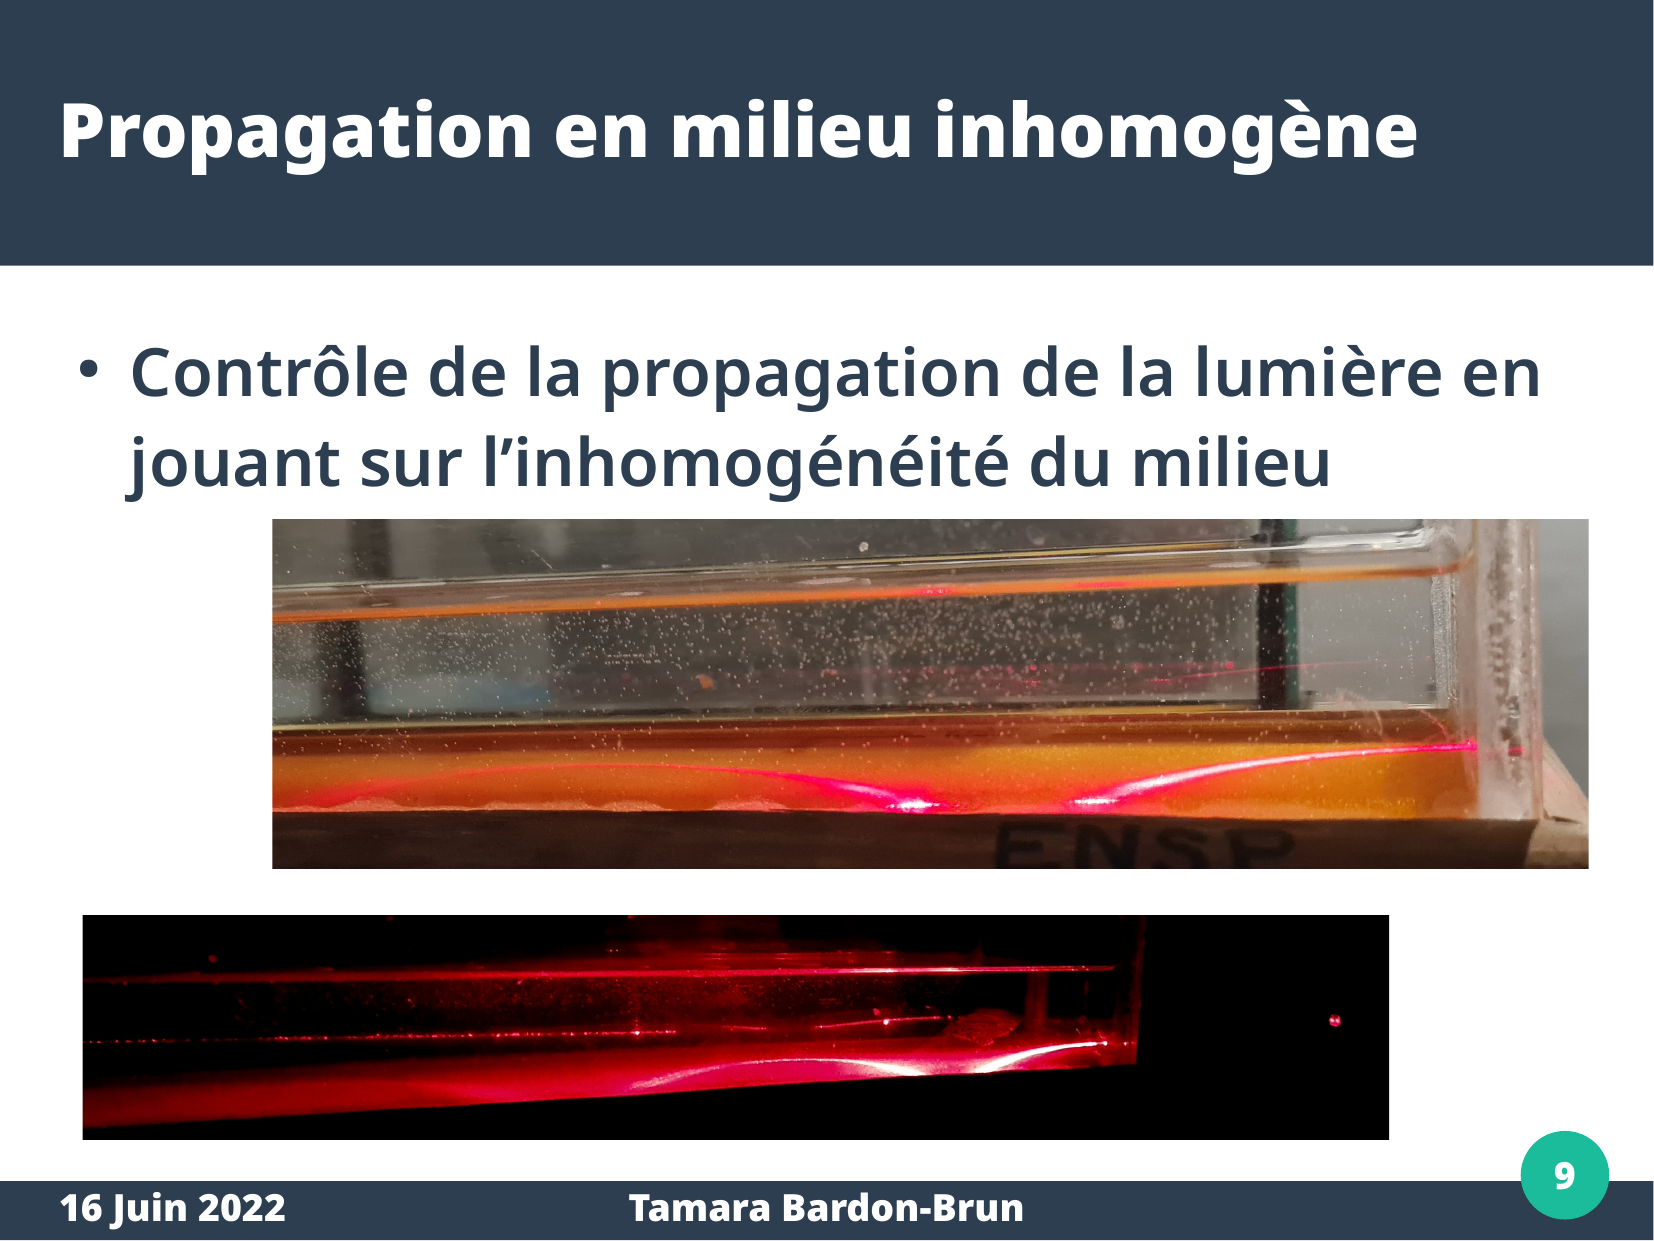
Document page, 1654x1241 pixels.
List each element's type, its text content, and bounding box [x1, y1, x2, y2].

picture [272, 519, 1589, 869]
title Propagation en milieu inhomogène [59, 49, 1595, 207]
list Contrôle de la propagation de la lumière en jouant sur l’inhomogénéité du milieu [59, 324, 1595, 1152]
picture [82, 915, 1390, 1140]
